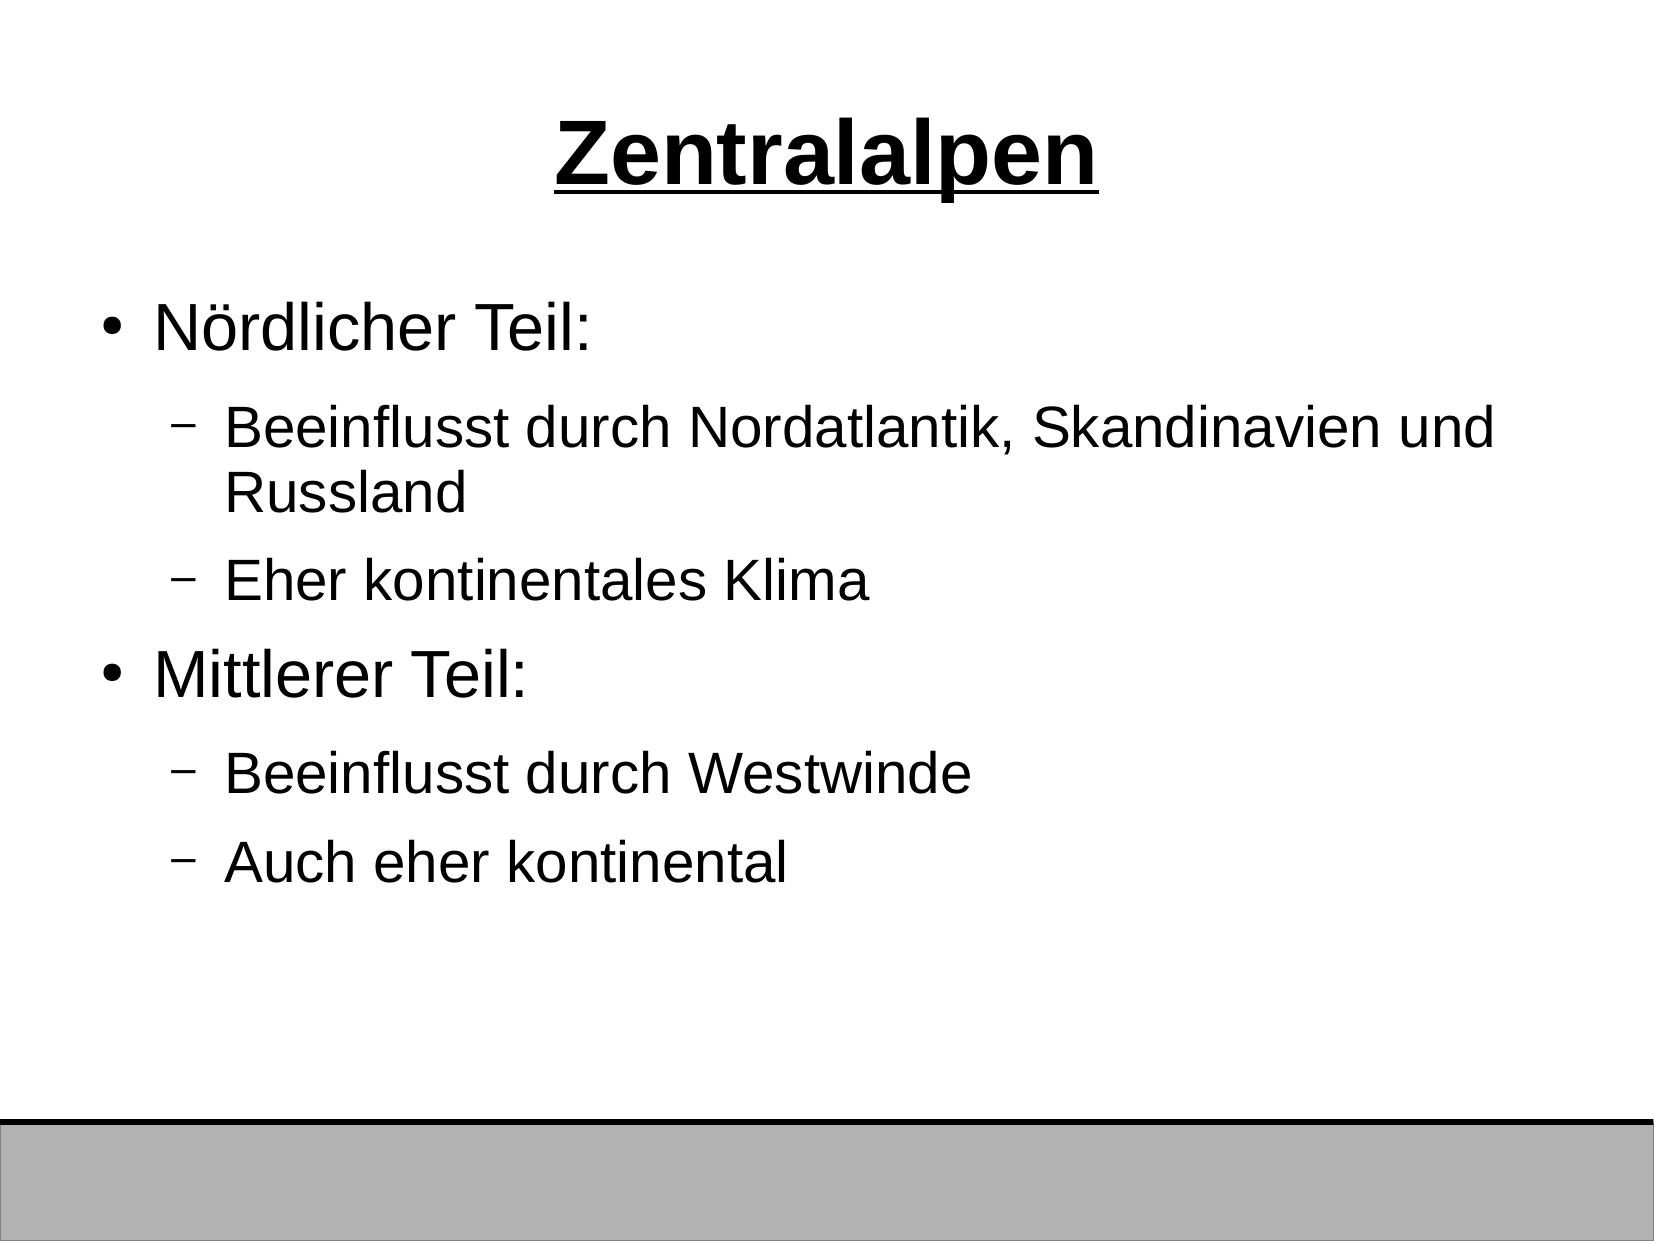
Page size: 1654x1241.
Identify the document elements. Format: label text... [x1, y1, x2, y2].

list Nördlicher Teil: Beeinflusst durch Nordatlantik, Skandinavien und Russland Eher kontinentales Klima Mittlerer Teil: Beeinflusst durch Westwinde Auch eher kontinental [82, 290, 1571, 1109]
text_box [0, 1125, 1654, 1241]
title Zentralalpen [82, 49, 1571, 257]
